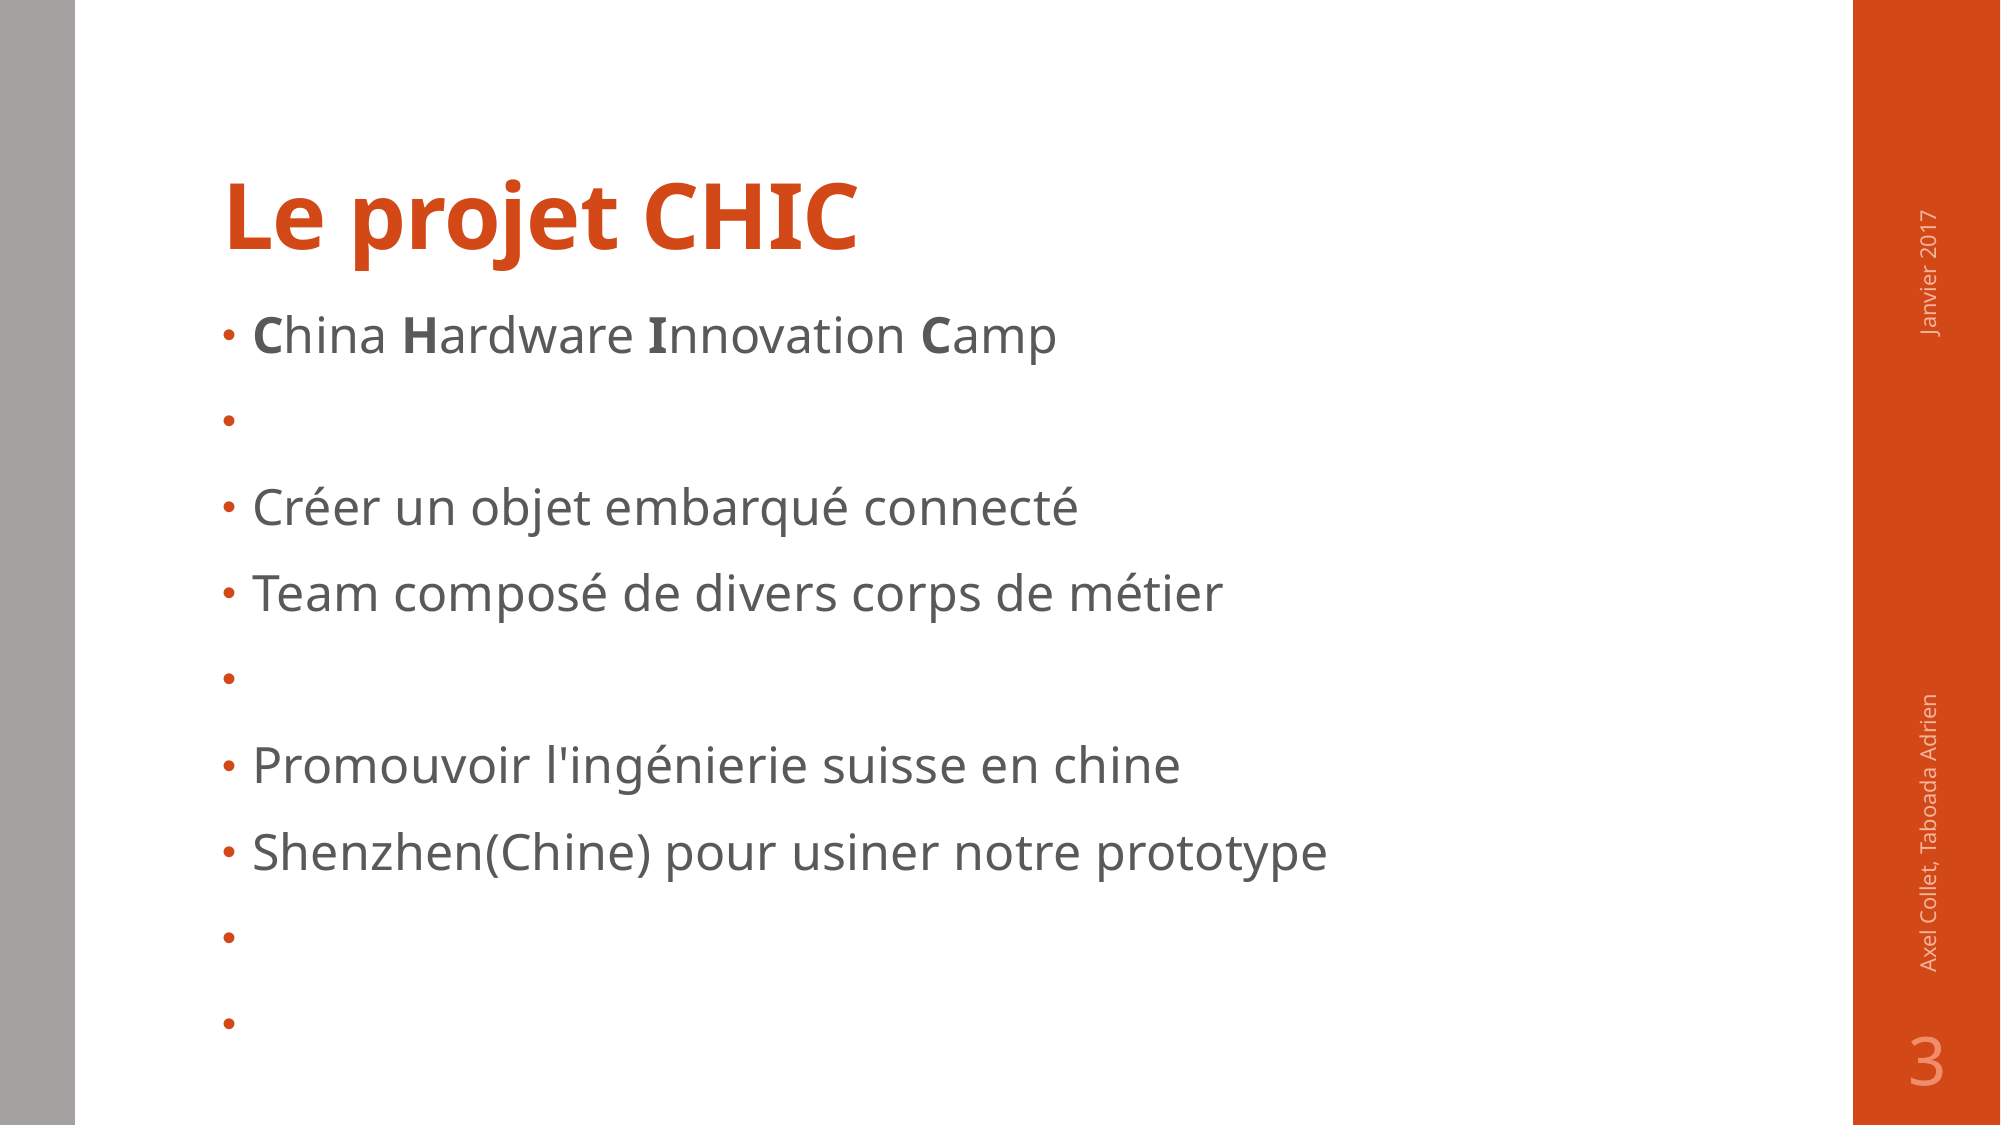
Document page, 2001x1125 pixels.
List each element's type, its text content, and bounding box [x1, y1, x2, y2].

list China Hardware Innovation Camp Créer un objet embarqué connecté Team composé de divers corps de métier Promouvoir l'ingénierie suisse en chine Shenzhen(Chine) pour usiner notre prototype [206, 299, 1617, 1014]
title Le projet CHIC [206, 48, 1797, 278]
text_box Axel Collet, Taboada Adrien [1897, 400, 1958, 988]
text_box Janvier 2017 [1897, 37, 1958, 351]
text_box [1852, 1012, 2000, 1110]
